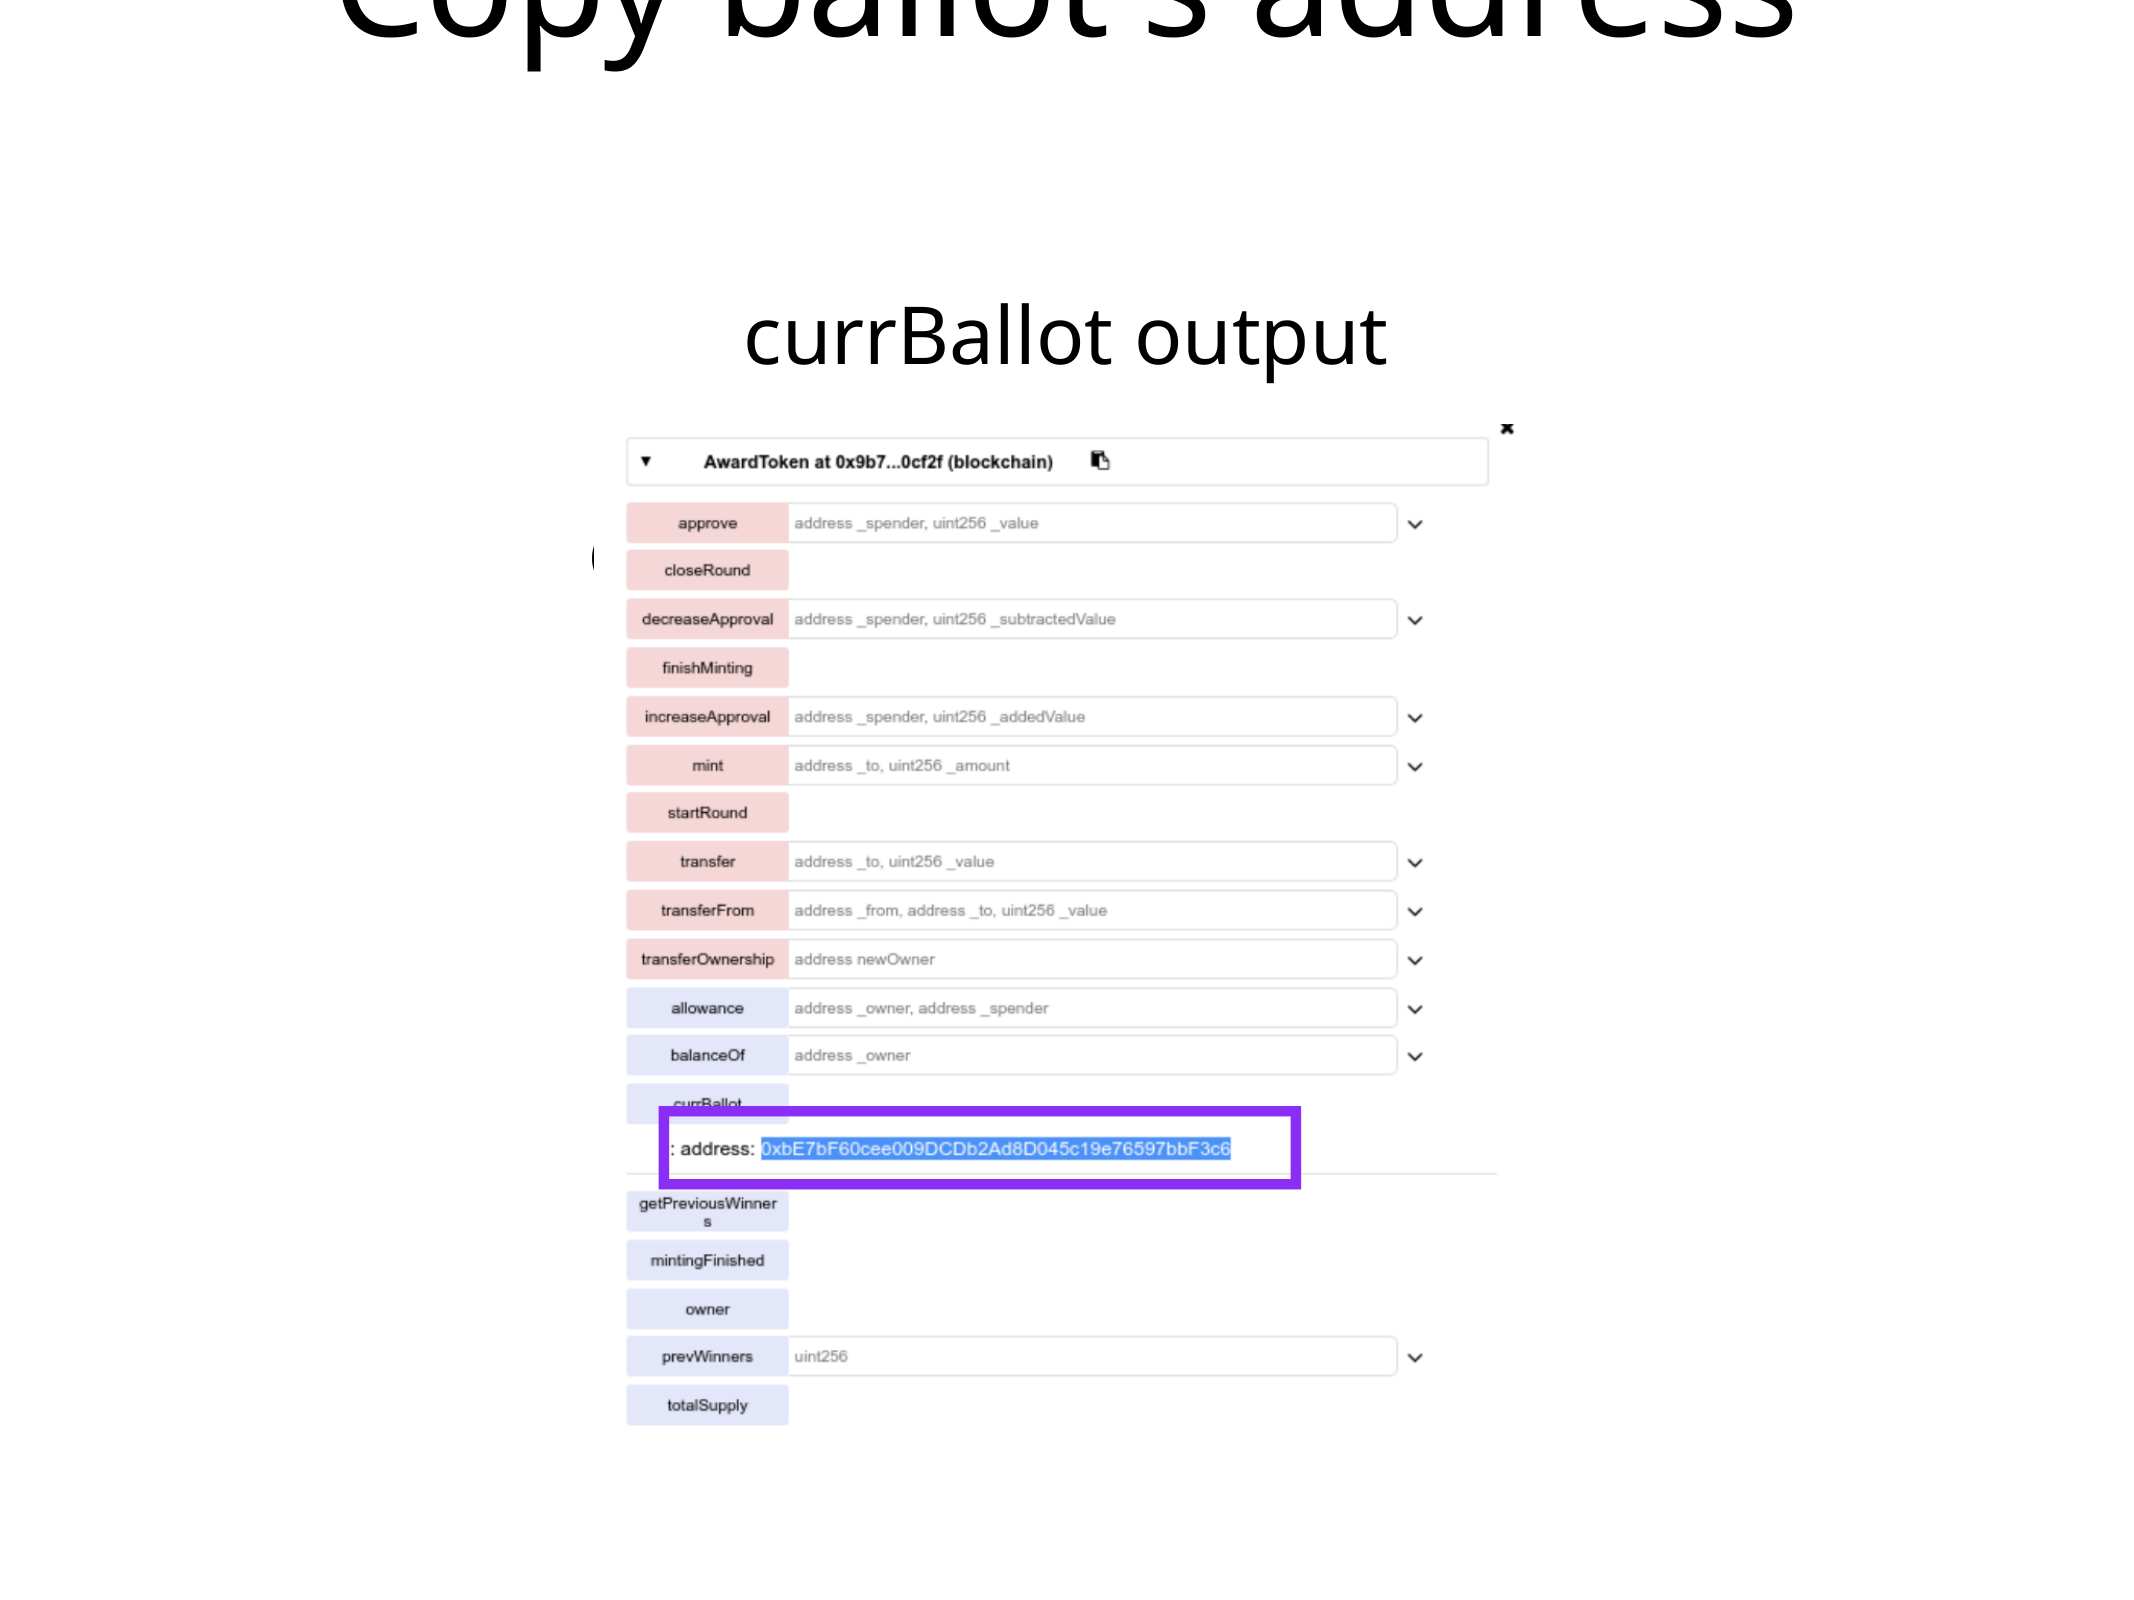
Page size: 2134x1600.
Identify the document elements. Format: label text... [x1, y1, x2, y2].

subtitle currBallot output ( when dependencies.js is the active file ) [112, 277, 2021, 558]
title Copy ballot's address [69, 0, 2064, 423]
picture [594, 424, 1589, 1446]
